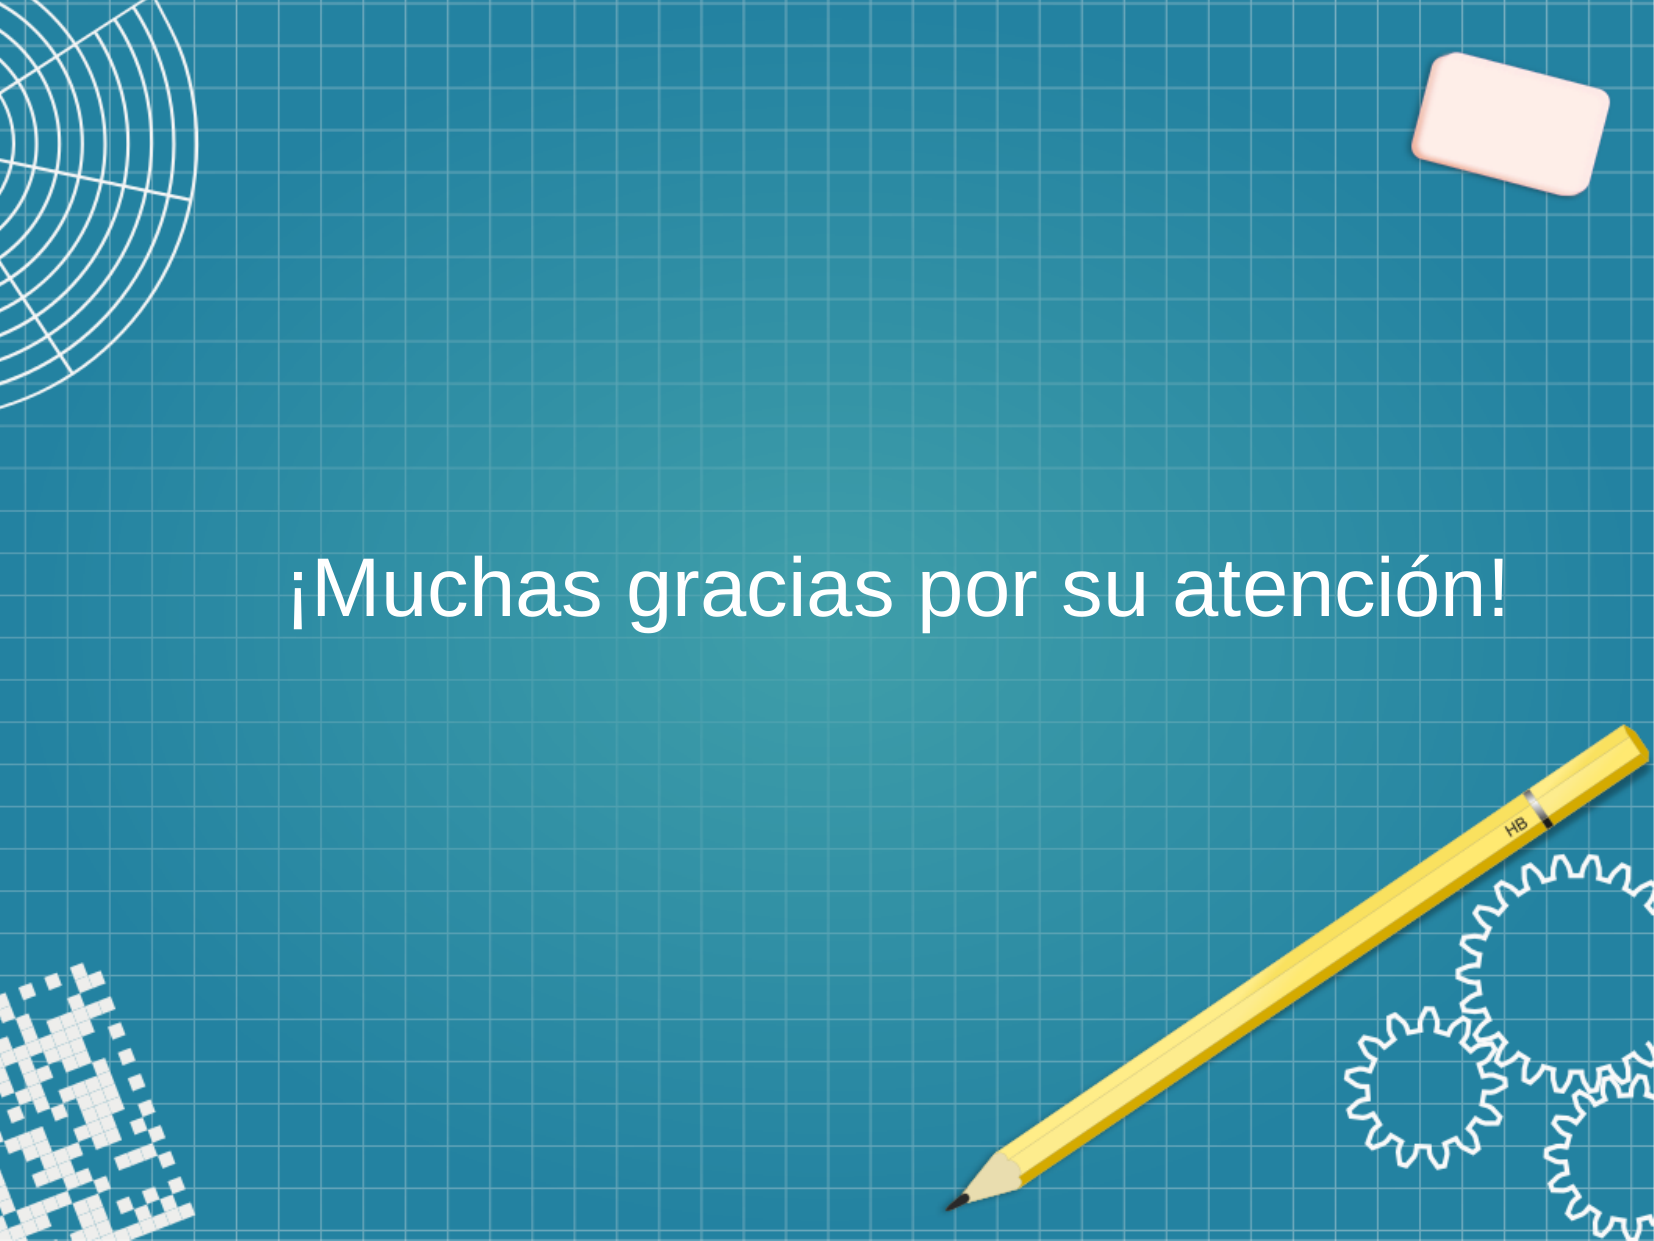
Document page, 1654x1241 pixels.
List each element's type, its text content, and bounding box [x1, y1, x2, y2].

title ¡Muchas gracias por su atención! [224, 448, 1571, 727]
picture [0, 0, 1654, 1241]
